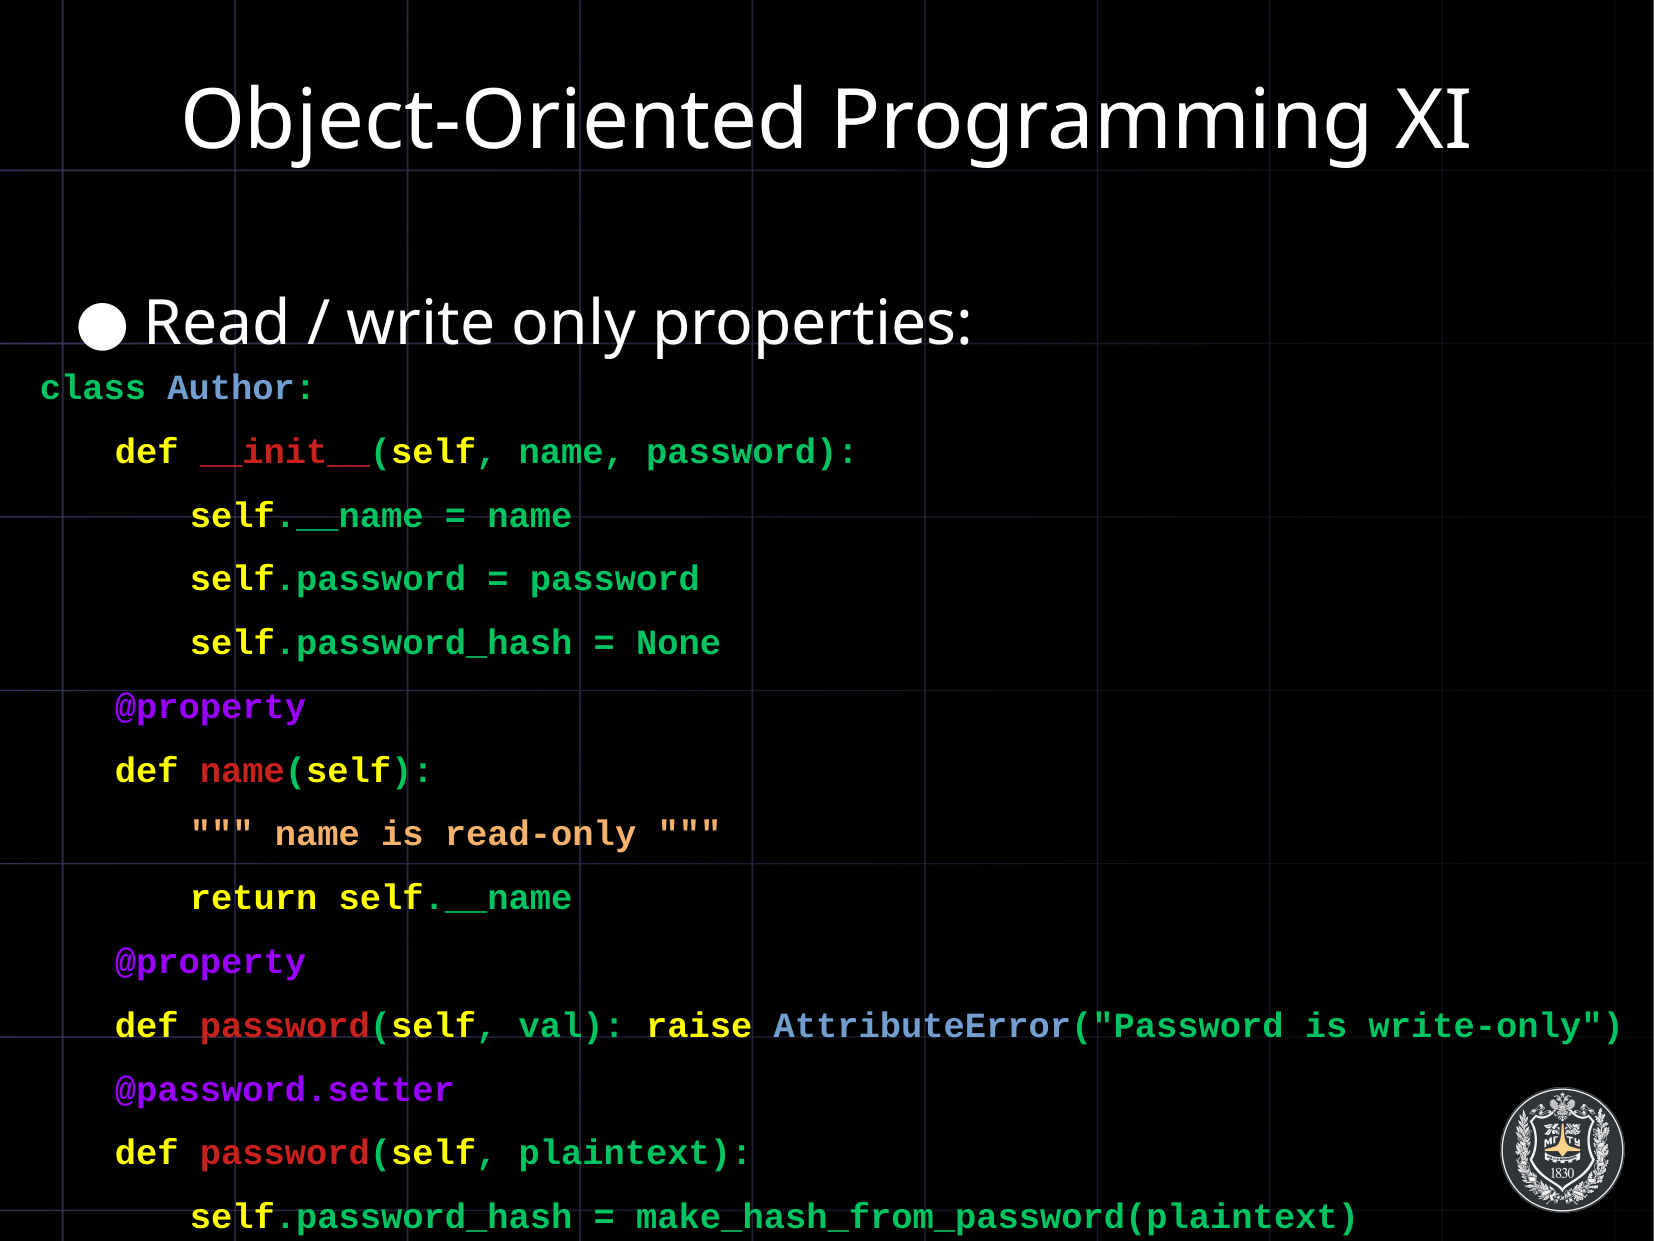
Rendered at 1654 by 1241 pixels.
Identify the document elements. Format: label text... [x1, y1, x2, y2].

text_box Object-Oriented Programming XI [82, 37, 1571, 193]
picture [1269, 1028, 1276, 1034]
picture [886, 1028, 893, 1034]
picture [1226, 1028, 1234, 1034]
picture [121, 1028, 128, 1034]
picture [1503, 1028, 1511, 1034]
picture [355, 1028, 362, 1034]
picture [1035, 1028, 1043, 1034]
picture [313, 1028, 321, 1034]
text_box class Author: def __init__(self, name, password): self.__name = name self.password = password self.password_hash = None @property def name(self): """ name is read-only """ return self.__name @property def password(self, val): raise AttributeError("Password is write-only") @password.setter def password(self, plaintext): self.password_hash = make_hash_from_password(plaintext) [25, 335, 1654, 1028]
picture [0, 0, 1654, 1241]
picture [908, 1028, 915, 1034]
text_box Read / write only properties: [53, 229, 1147, 372]
picture [206, 1028, 213, 1034]
